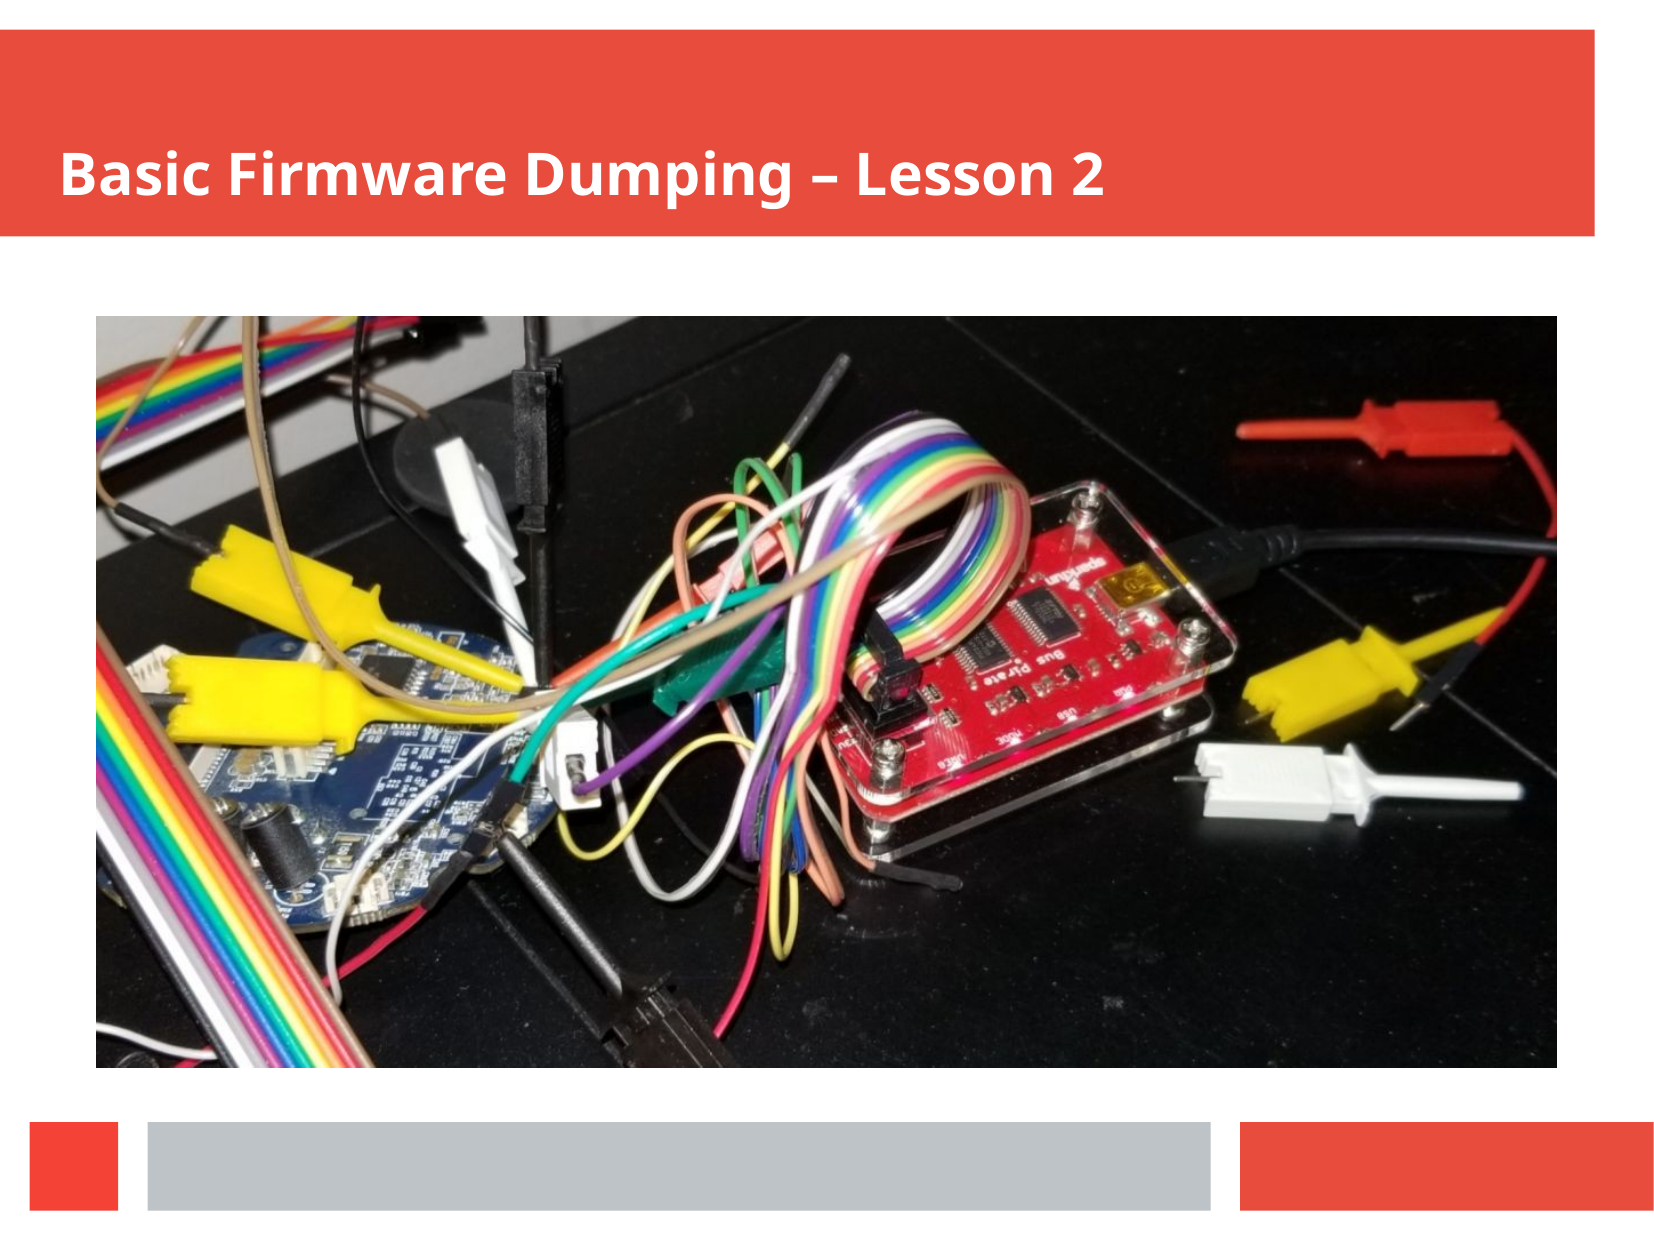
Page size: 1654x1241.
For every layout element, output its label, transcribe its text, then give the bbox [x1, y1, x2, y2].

picture [96, 316, 1557, 1068]
text_box Basic Firmware Dumping – Lesson 2 [59, 59, 1595, 207]
picture [96, 743, 296, 1068]
